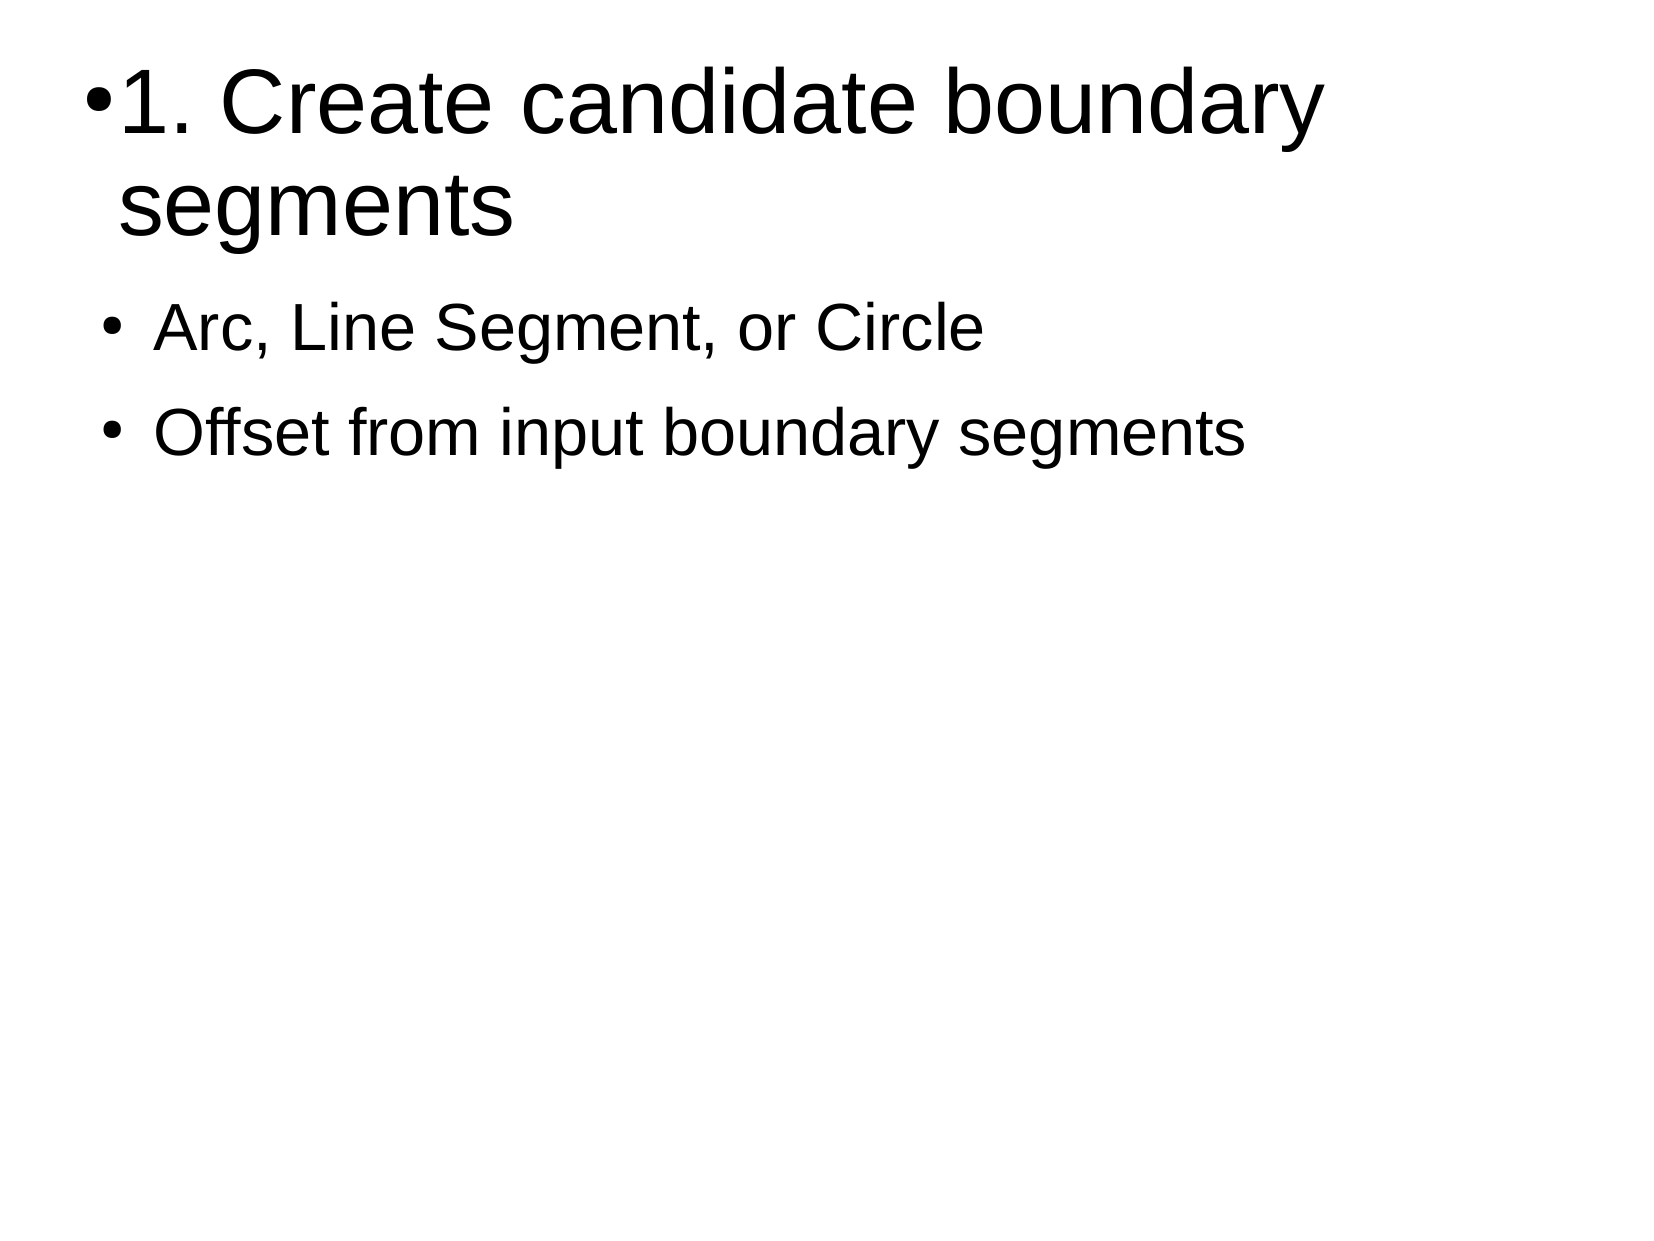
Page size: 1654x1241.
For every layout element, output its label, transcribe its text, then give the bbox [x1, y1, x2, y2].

list Arc, Line Segment, or Circle Offset from input boundary segments [82, 290, 1571, 1109]
title 1. Create candidate boundary segments [82, 49, 1571, 257]
